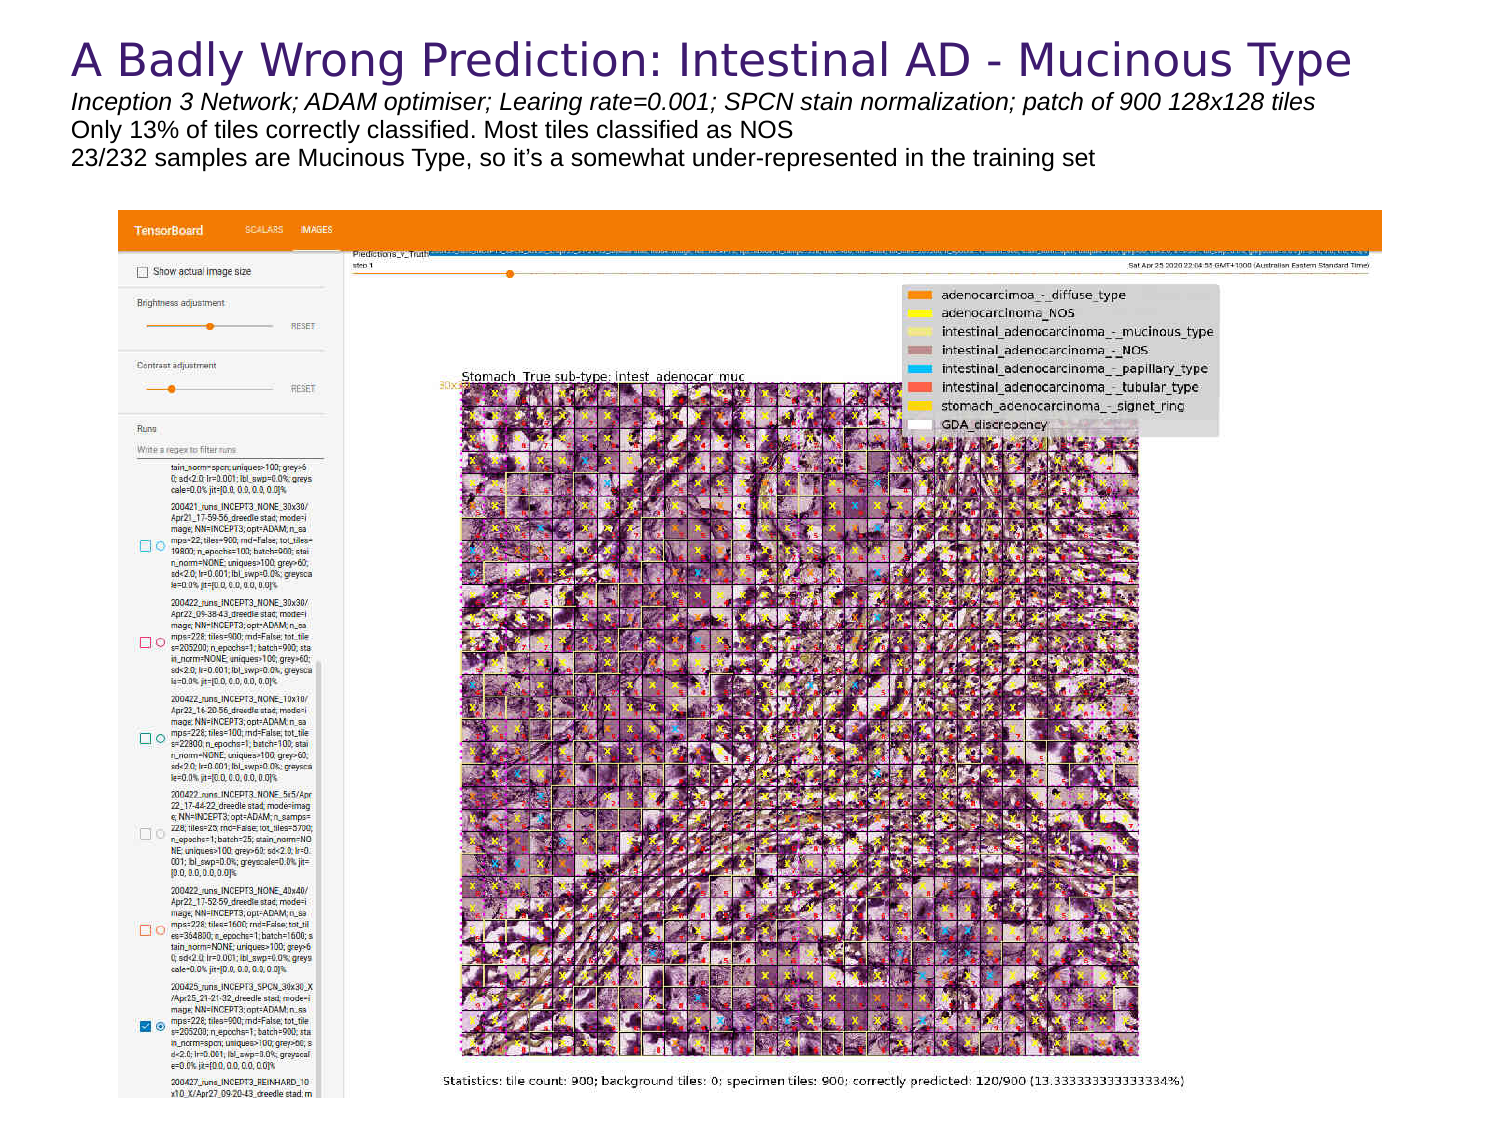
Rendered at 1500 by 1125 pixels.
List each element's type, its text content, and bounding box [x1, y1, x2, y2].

title A Badly Wrong Prediction: Intestinal AD - Mucinous Type Inception 3 Network; ADAM optimiser; Learing rate=0.001; SPCN stain normalization; patch of 900 128x128 tiles Only 13% of tiles correctly classified. Most tiles classified as NOS 23/232 samples are Mucinous Type, so it’s a somewhat under-represented in the training set [70, 32, 1461, 173]
picture [118, 210, 1382, 1098]
